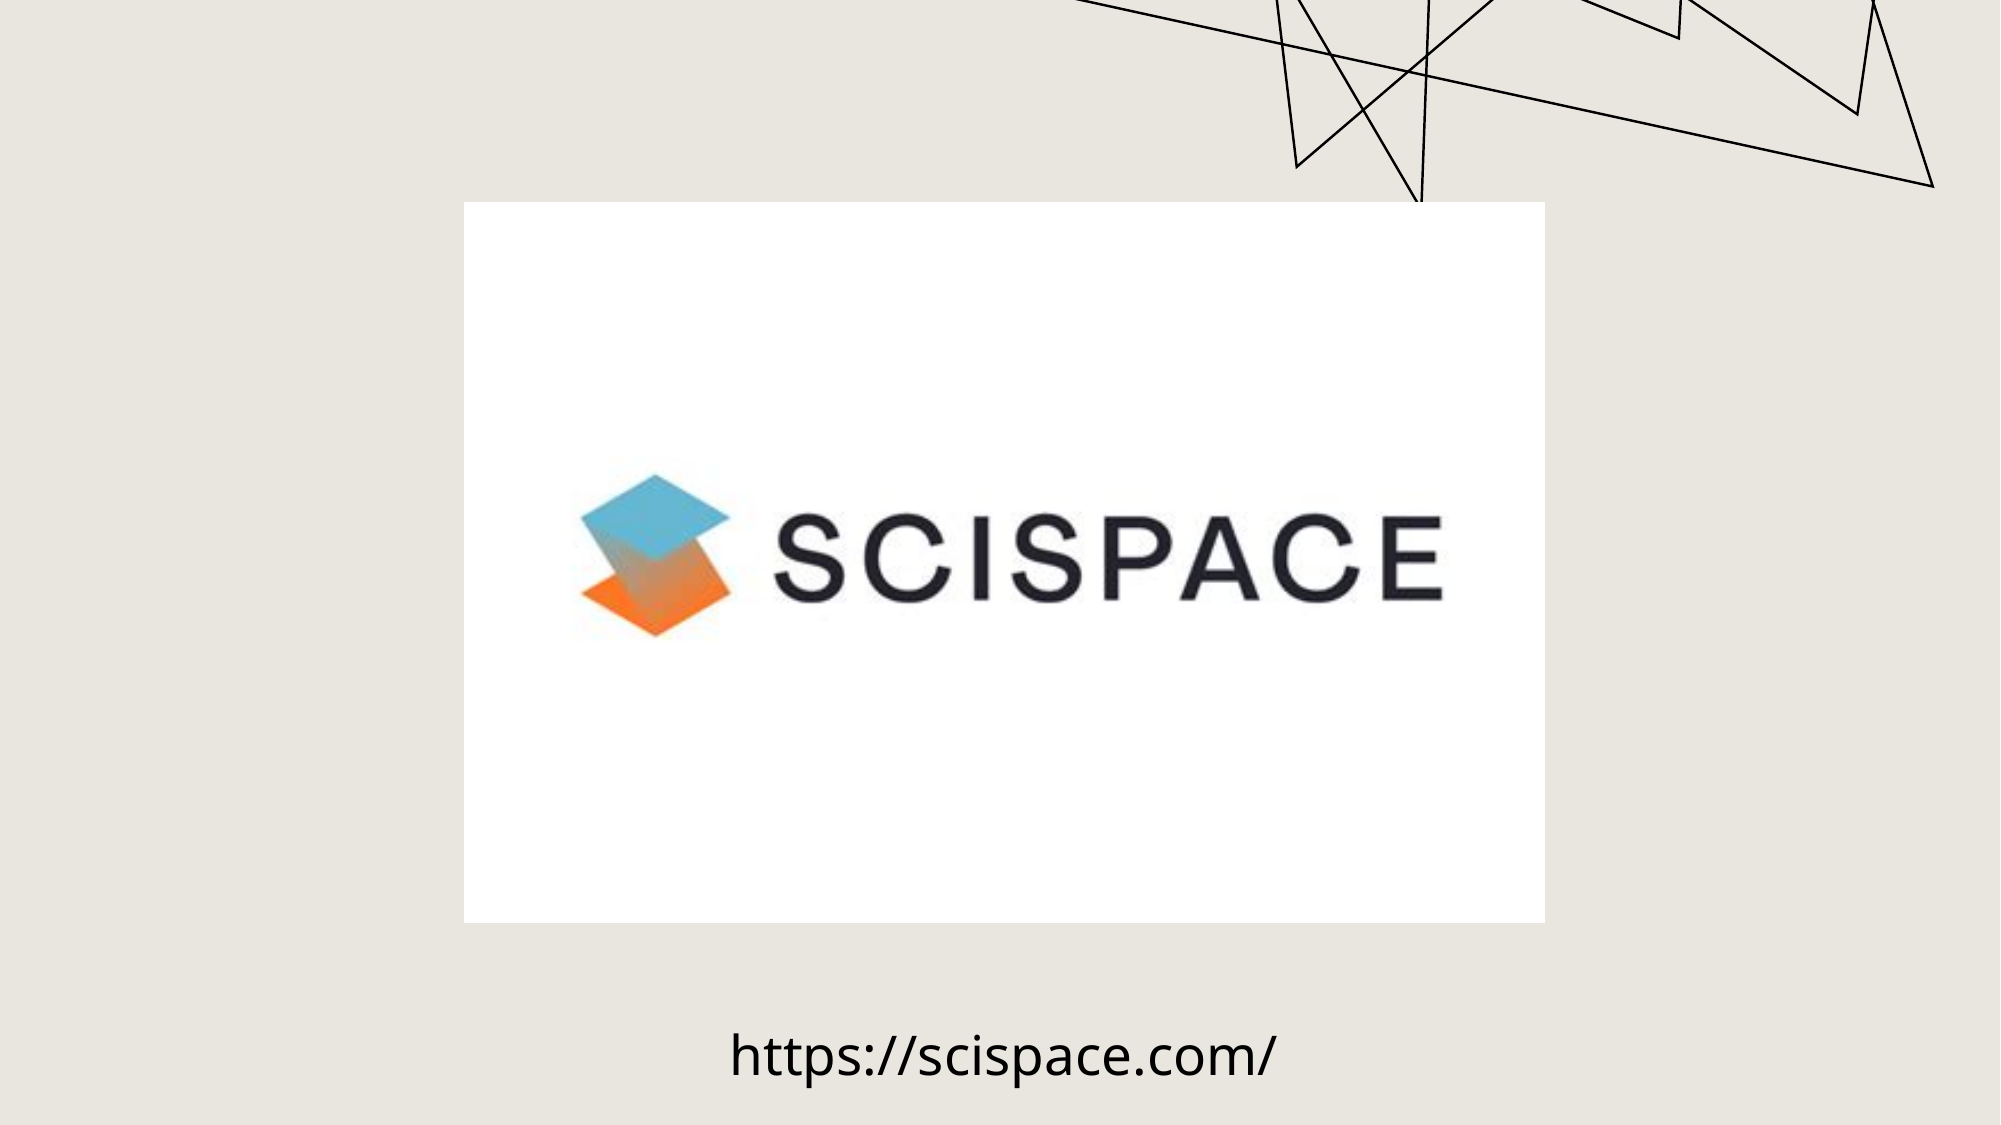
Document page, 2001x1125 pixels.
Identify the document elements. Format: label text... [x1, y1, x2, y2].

picture [464, 202, 1545, 923]
list https://scispace.com/ [714, 1014, 1296, 1097]
